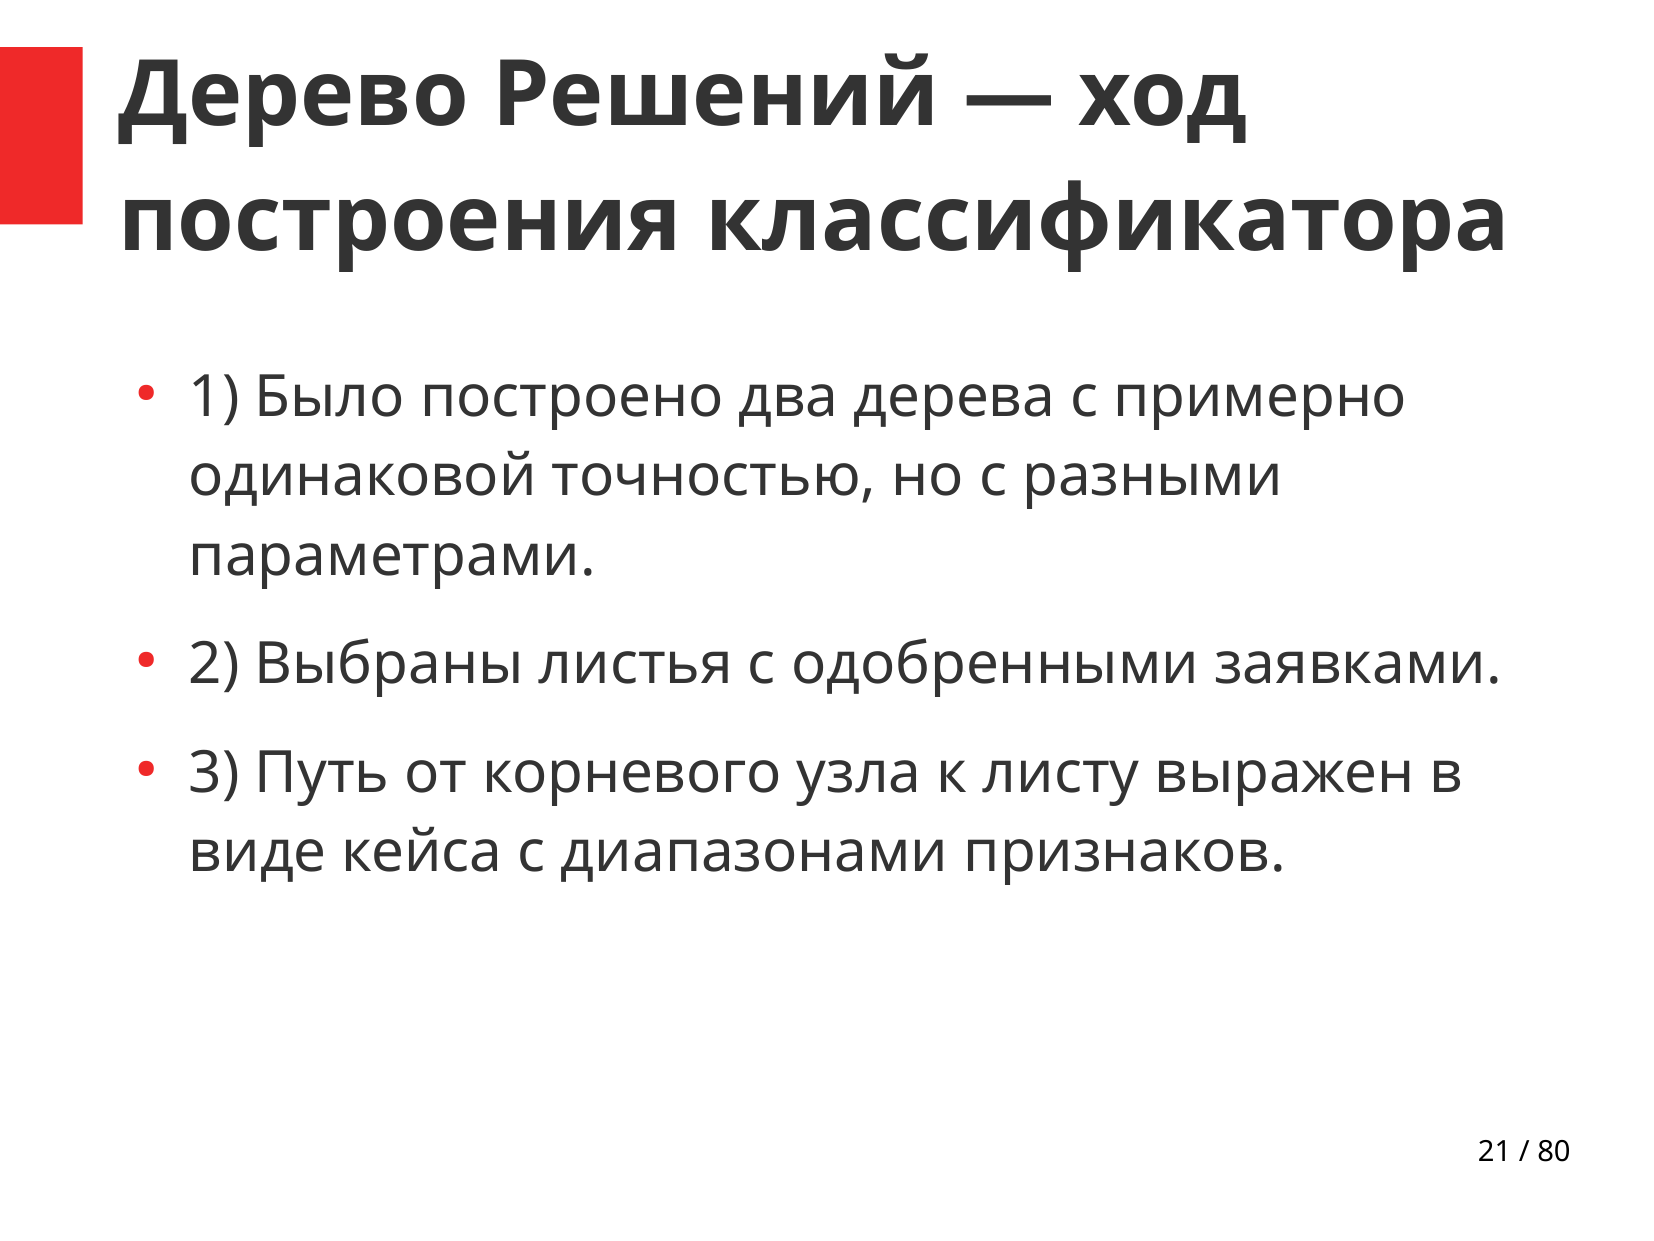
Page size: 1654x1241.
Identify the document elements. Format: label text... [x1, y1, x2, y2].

list 1) Было построено два дерева с примерно одинаковой точностью, но с разными параметрами. 2) Выбраны листья с одобренными заявками. 3) Путь от корневого узла к листу выражен в виде кейса с диапазонами признаков. [118, 354, 1536, 1074]
title Дерево Решений — ход построения классификатора [118, 27, 1571, 278]
